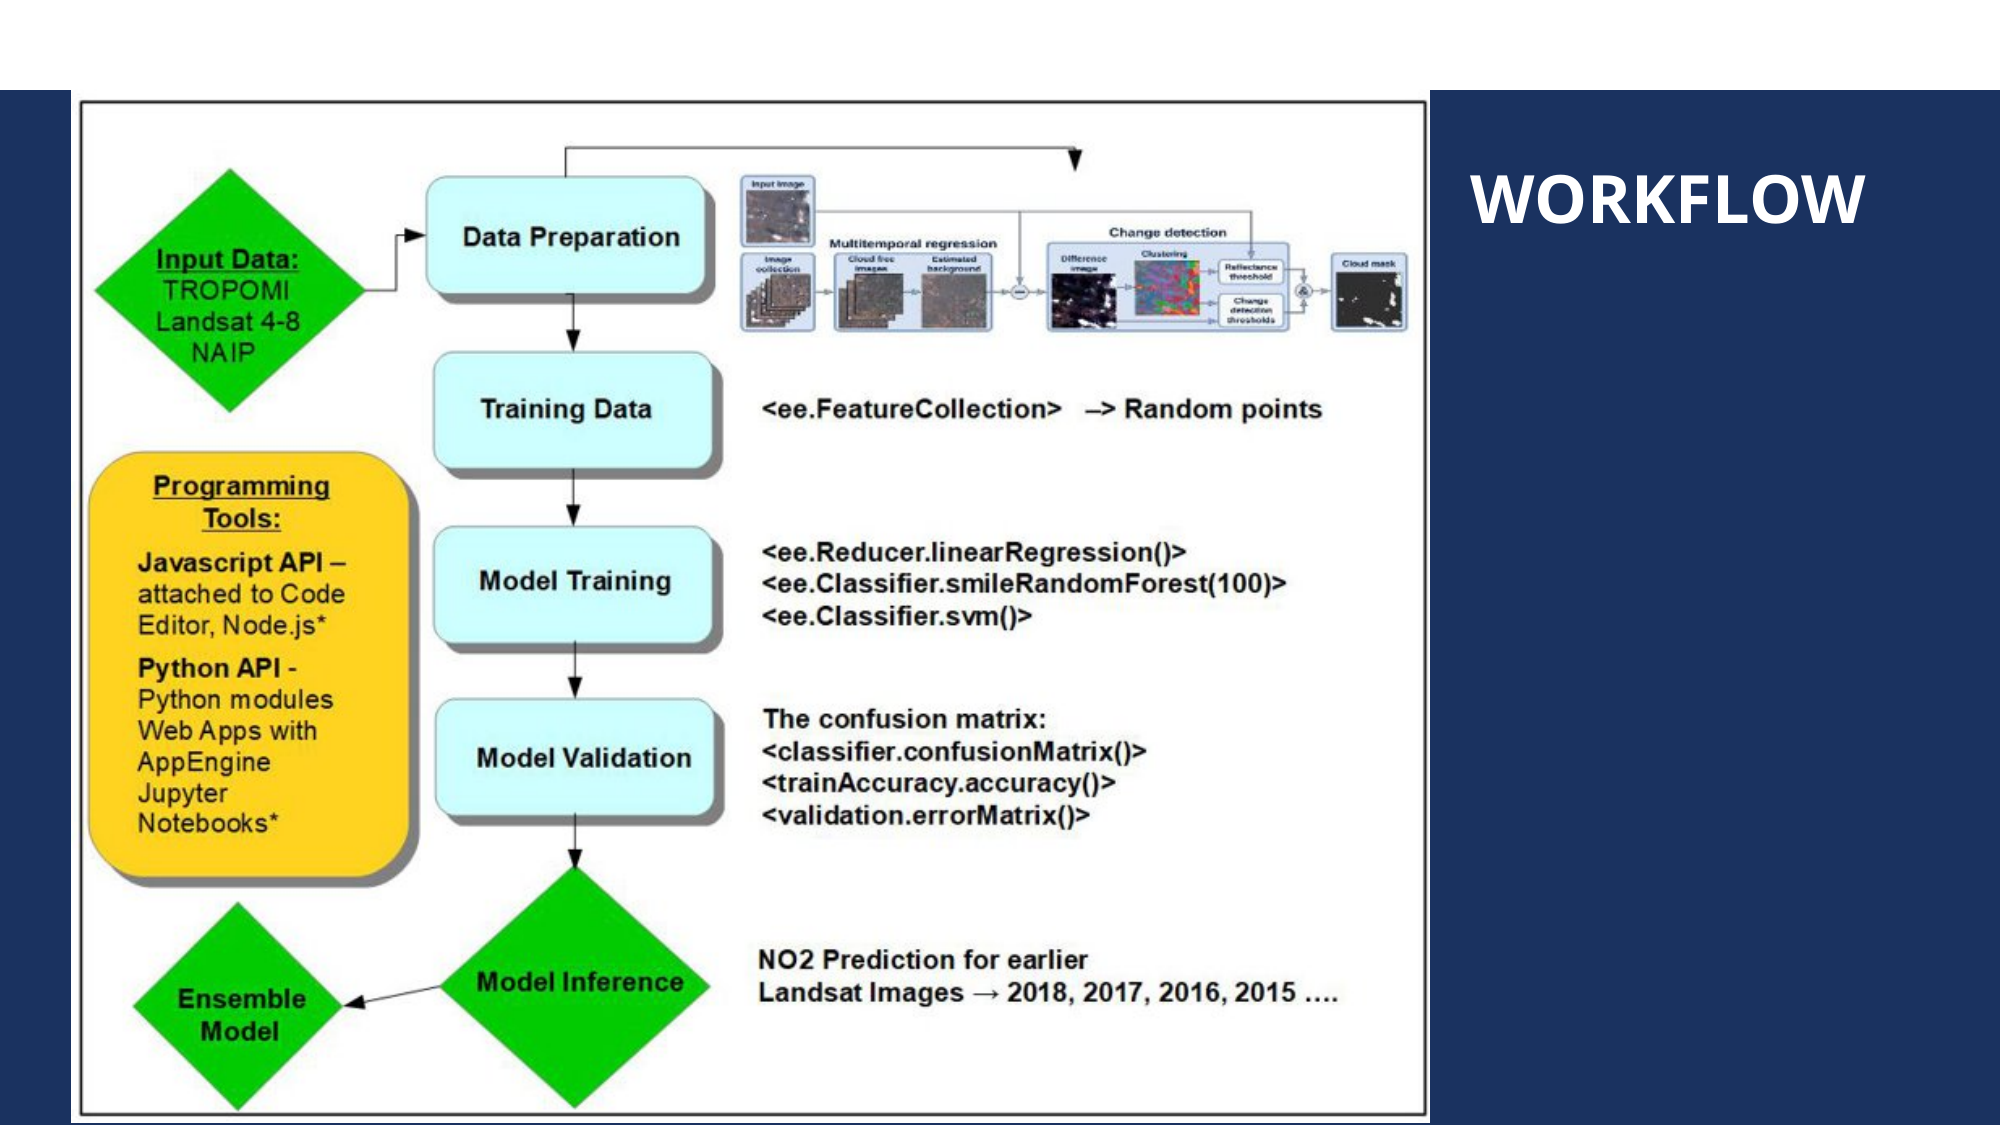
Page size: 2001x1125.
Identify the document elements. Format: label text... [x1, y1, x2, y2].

text_box WORKFLOW [1455, 149, 1979, 246]
text_box [0, 90, 2000, 1125]
picture [71, 89, 1430, 1123]
